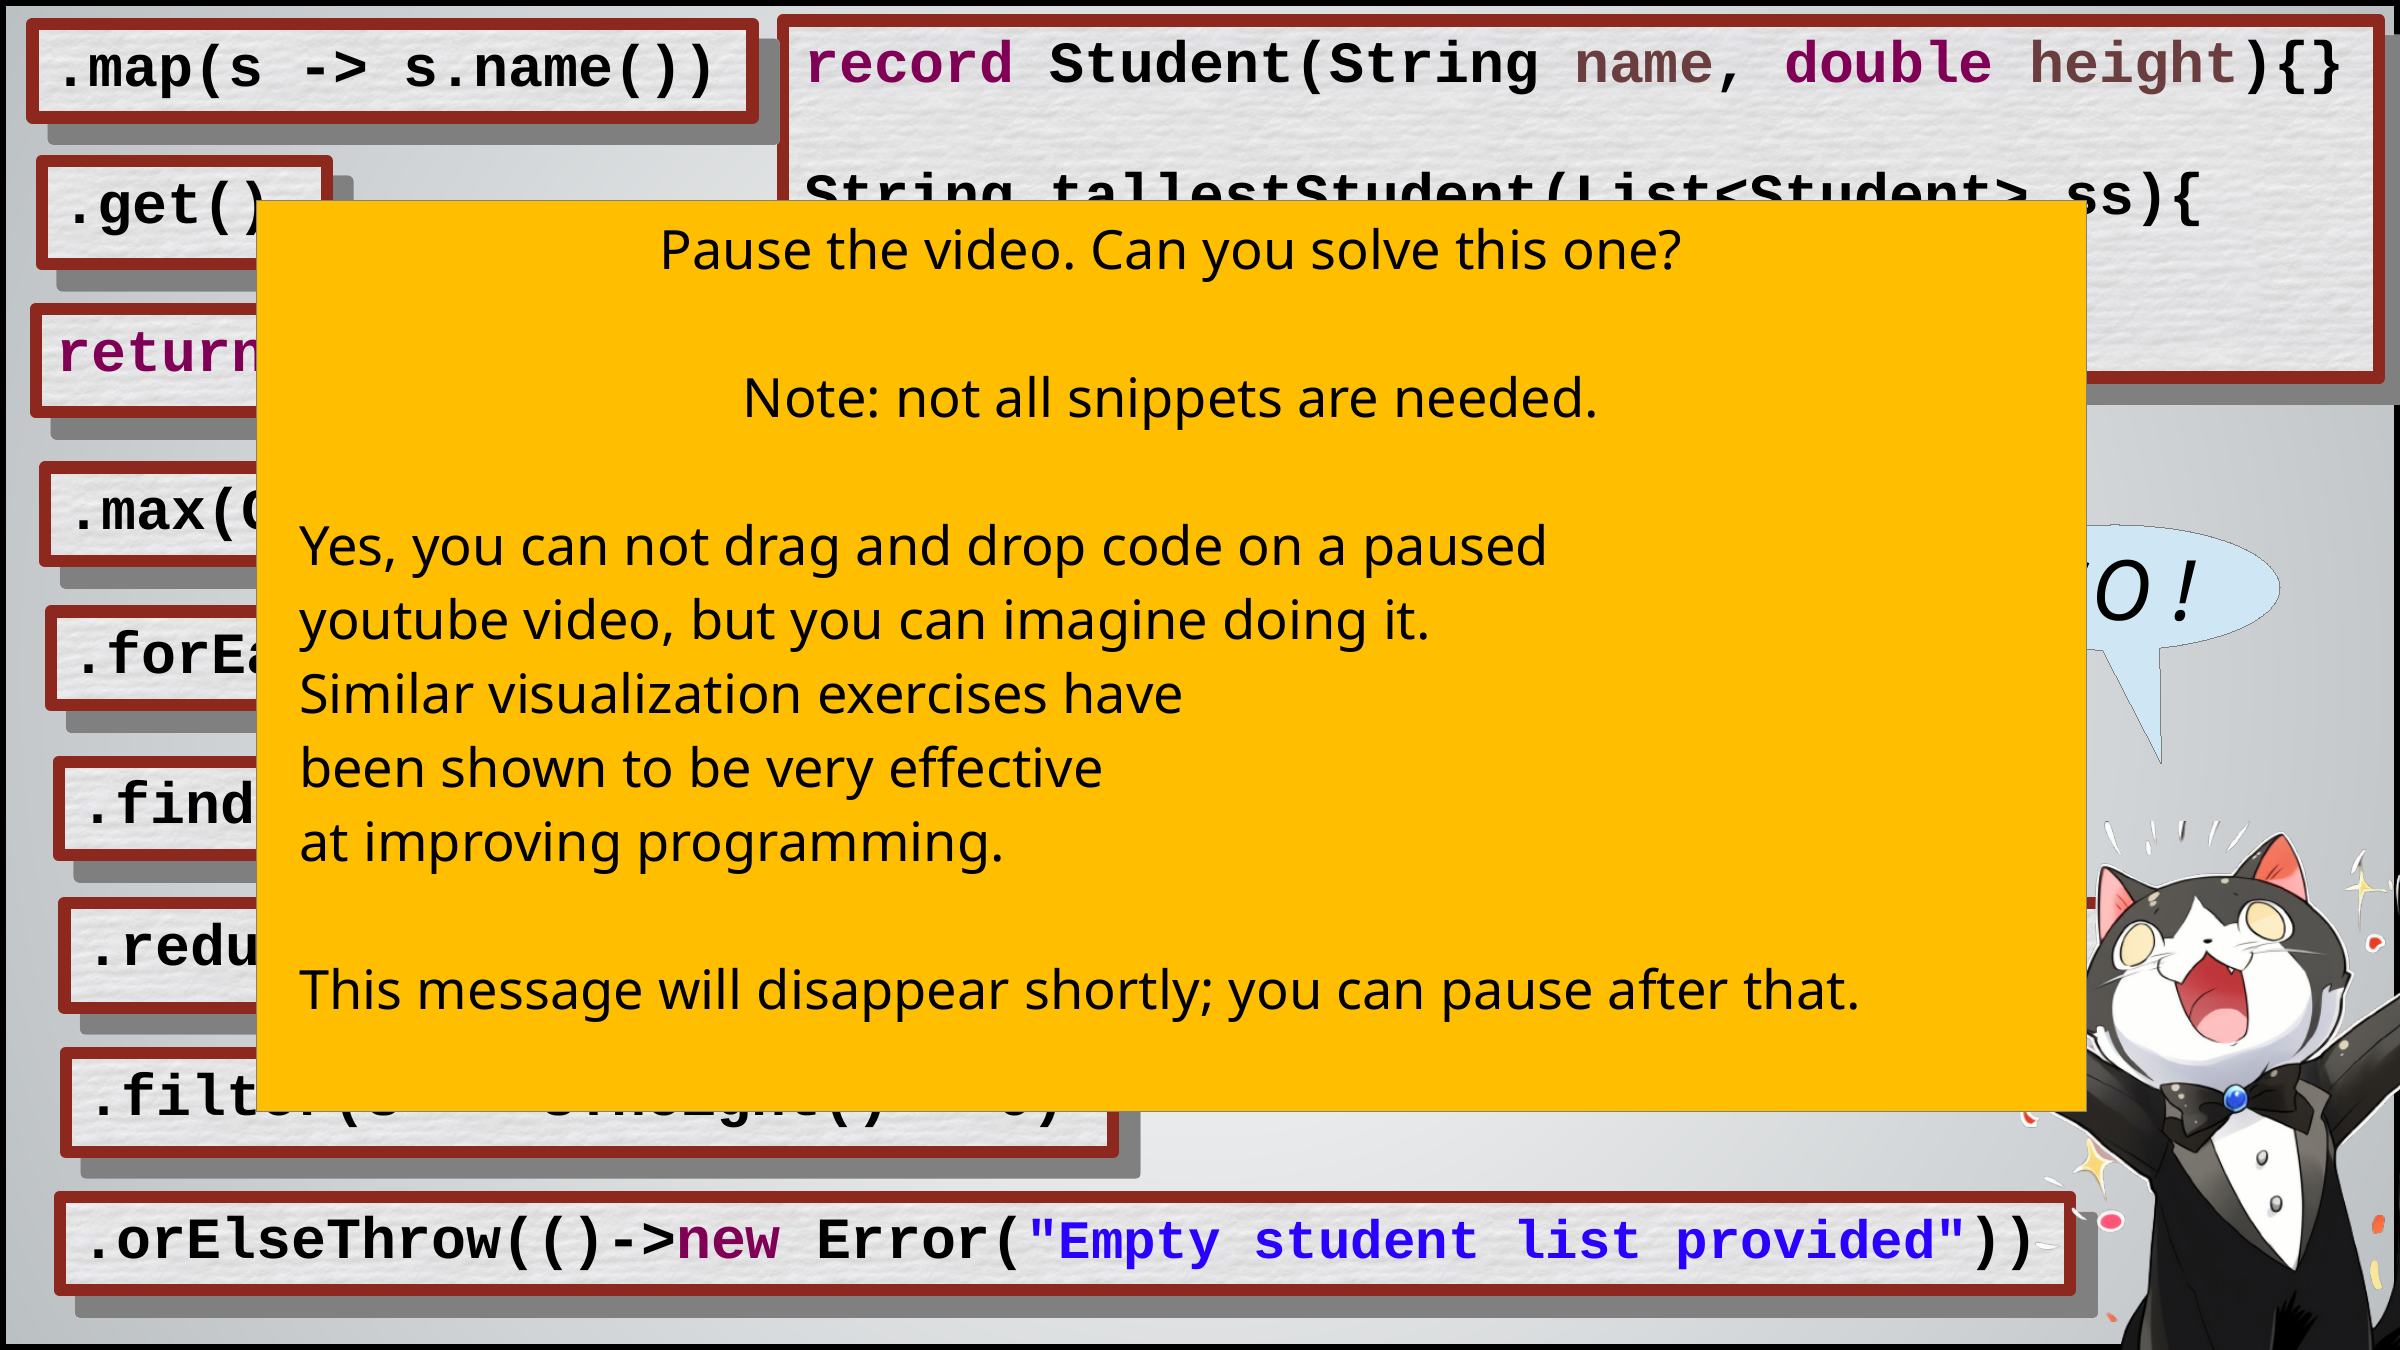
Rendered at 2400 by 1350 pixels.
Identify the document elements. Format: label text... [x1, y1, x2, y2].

text_box GO ! [2087, 524, 2281, 764]
text_box .max(Comparator.comparingDouble(s -> s.height())) [45, 467, 256, 562]
text_box .orElseThrow(()->new Error("Empty student list provided")) [60, 1196, 1952, 1291]
text_box record Student(String name, double height){} String tallestStudent(List<Student> ss){ ????; } [783, 20, 2380, 378]
text_box return ss.stream() [35, 309, 256, 413]
text_box .reduce((s1, s2) -> s1.height() < s2.height() ? s1 : s2) [64, 903, 256, 1008]
text_box [0, 0, 2400, 1350]
text_box Pause the video. Can you solve this one? Note: not all snippets are needed. Yes, you can not drag and drop code on a paused youtube video, but you can imagine doing it. Similar visualization exercises have been shown to be very effective at improving programming. This message will disappear shortly; you can pause after that. [256, 200, 2087, 1112]
text_box .forEach(s -> System.out.println(s.name())) [50, 611, 256, 705]
picture [1952, 821, 2400, 1350]
text_box .findFirst() [58, 761, 256, 856]
text_box .get() [41, 161, 327, 265]
text_box .filter(s -> s.height() > 6) [65, 1052, 1114, 1152]
text_box .map(s -> s.name()) [32, 24, 753, 118]
text_box [2087, 405, 2400, 821]
